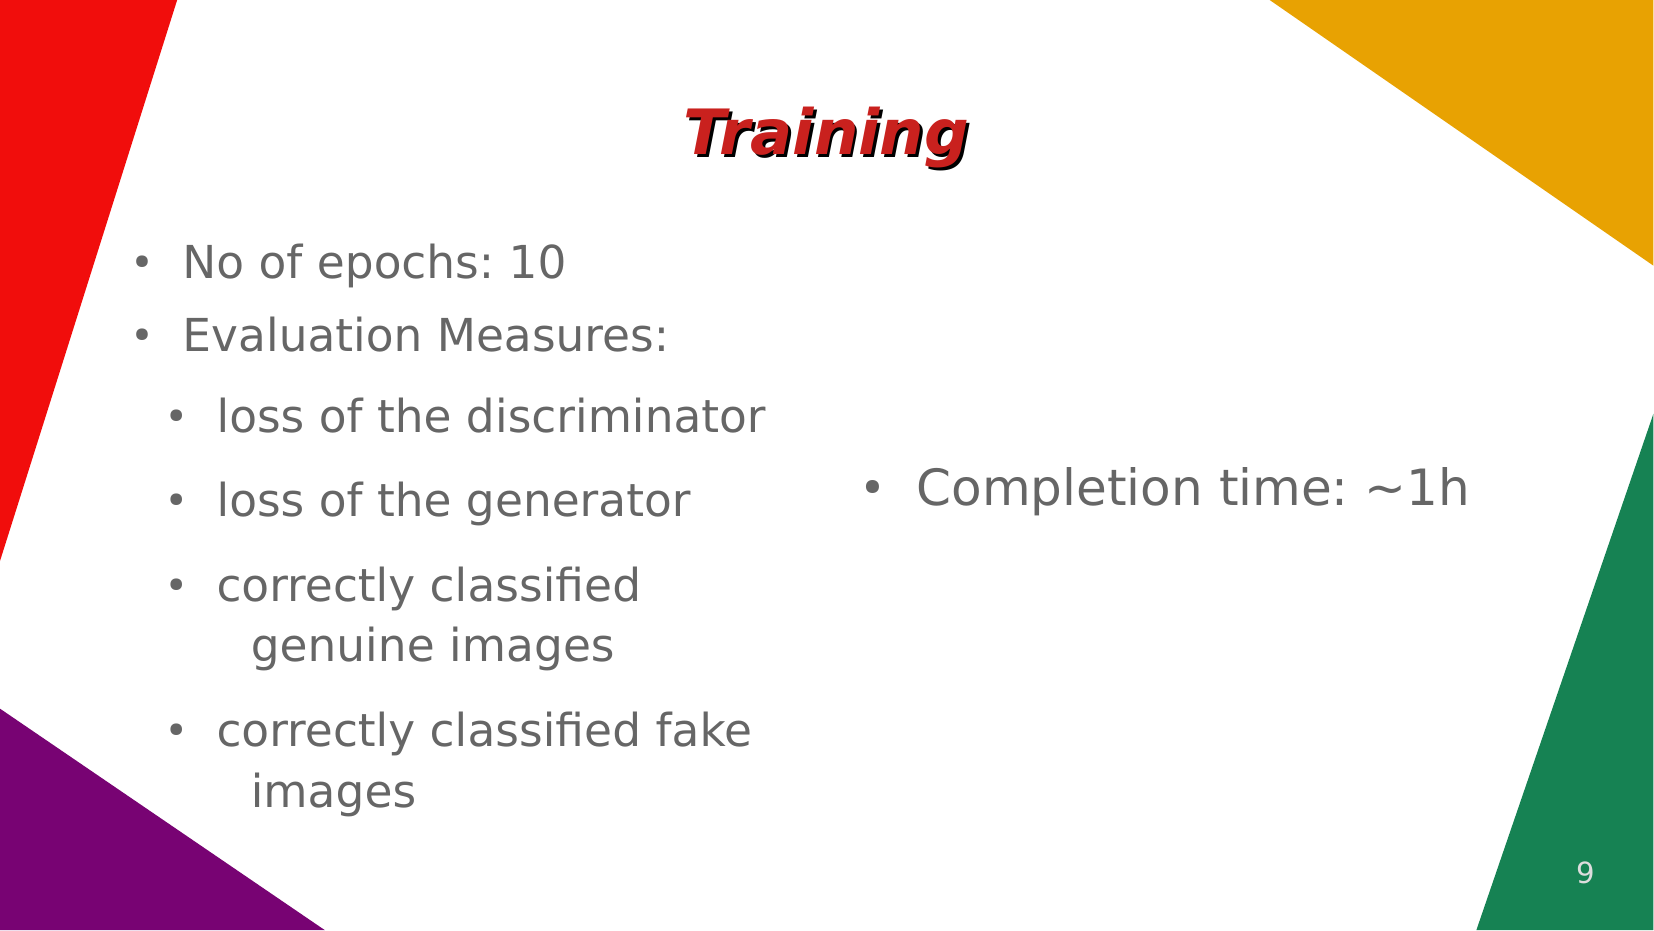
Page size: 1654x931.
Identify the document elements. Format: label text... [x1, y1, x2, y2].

list Completion time: ~1h [845, 459, 1538, 638]
title Training [118, 59, 1536, 207]
list No of epochs: 10 Evaluation Measures: loss of the discriminator loss of the generator correctly classified genuine images correctly classified fake images [118, 236, 810, 827]
